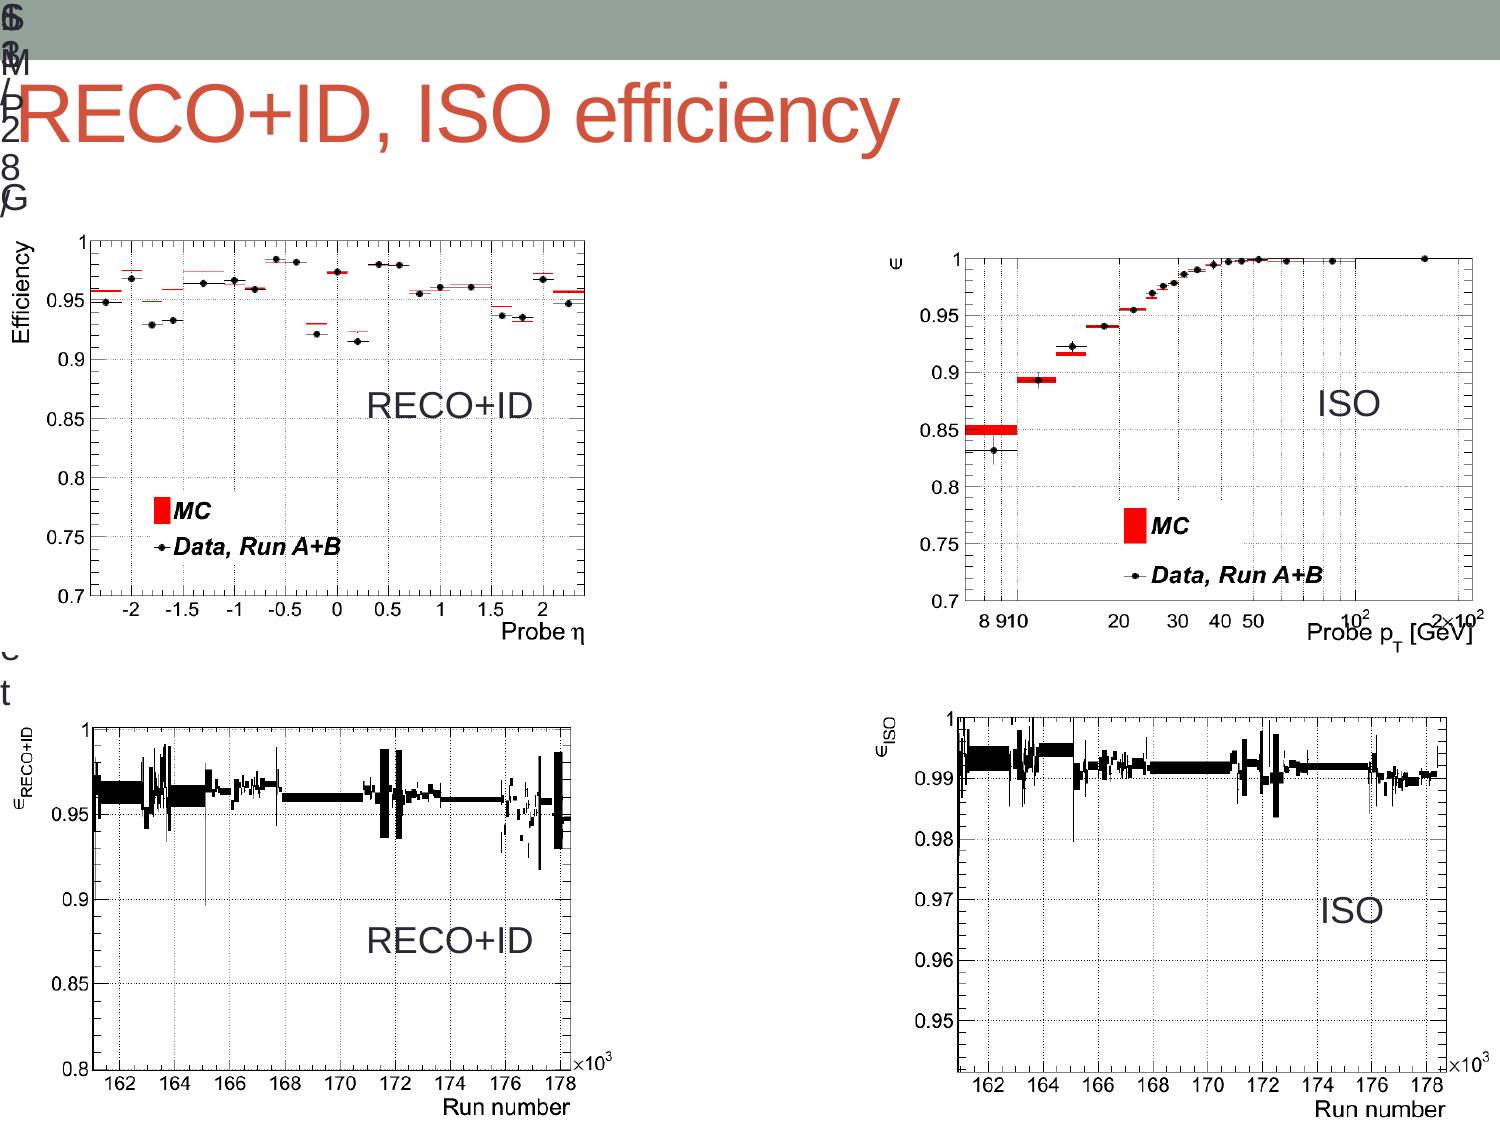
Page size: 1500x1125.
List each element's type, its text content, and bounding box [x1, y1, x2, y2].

picture [0, 219, 602, 652]
title RECO+ID, ISO efficiency [0, 27, 1350, 191]
text_box ISO [1302, 371, 1397, 432]
picture [872, 237, 1490, 655]
text_box RECO+ID [351, 908, 549, 969]
picture [862, 695, 1499, 1125]
picture [0, 706, 618, 1125]
text_box ISO [1305, 878, 1400, 938]
text_box RECO+ID [351, 373, 549, 434]
